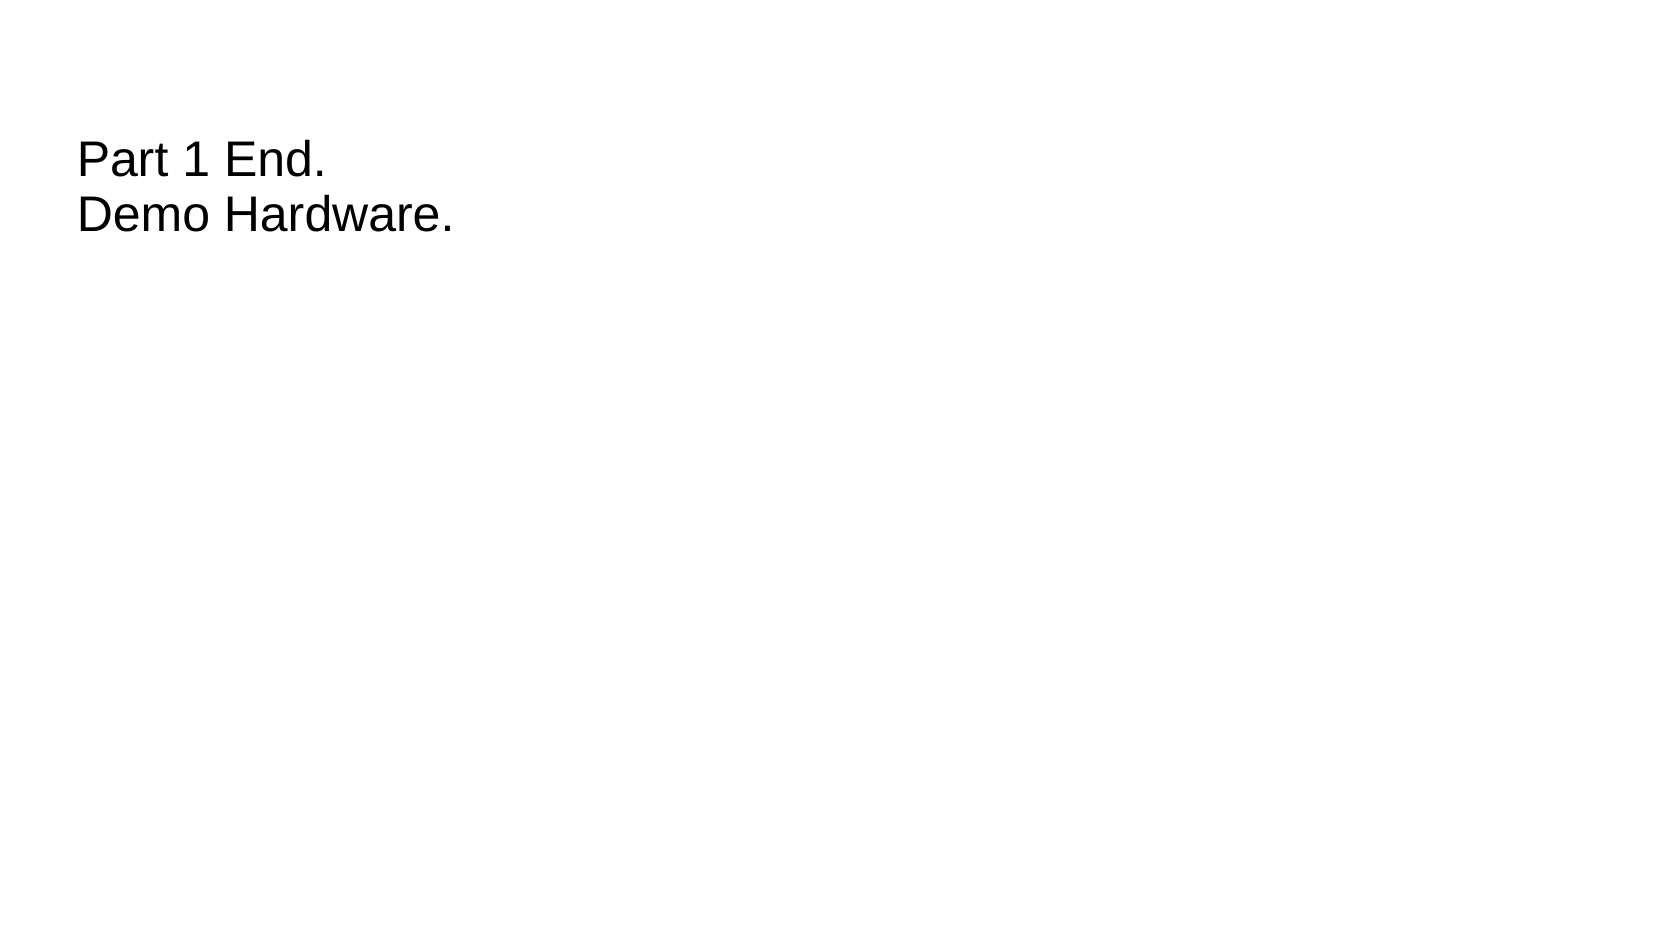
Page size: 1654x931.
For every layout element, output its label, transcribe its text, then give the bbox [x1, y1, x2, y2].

subtitle Part 1 End. Demo Hardware. [76, 59, 1565, 315]
